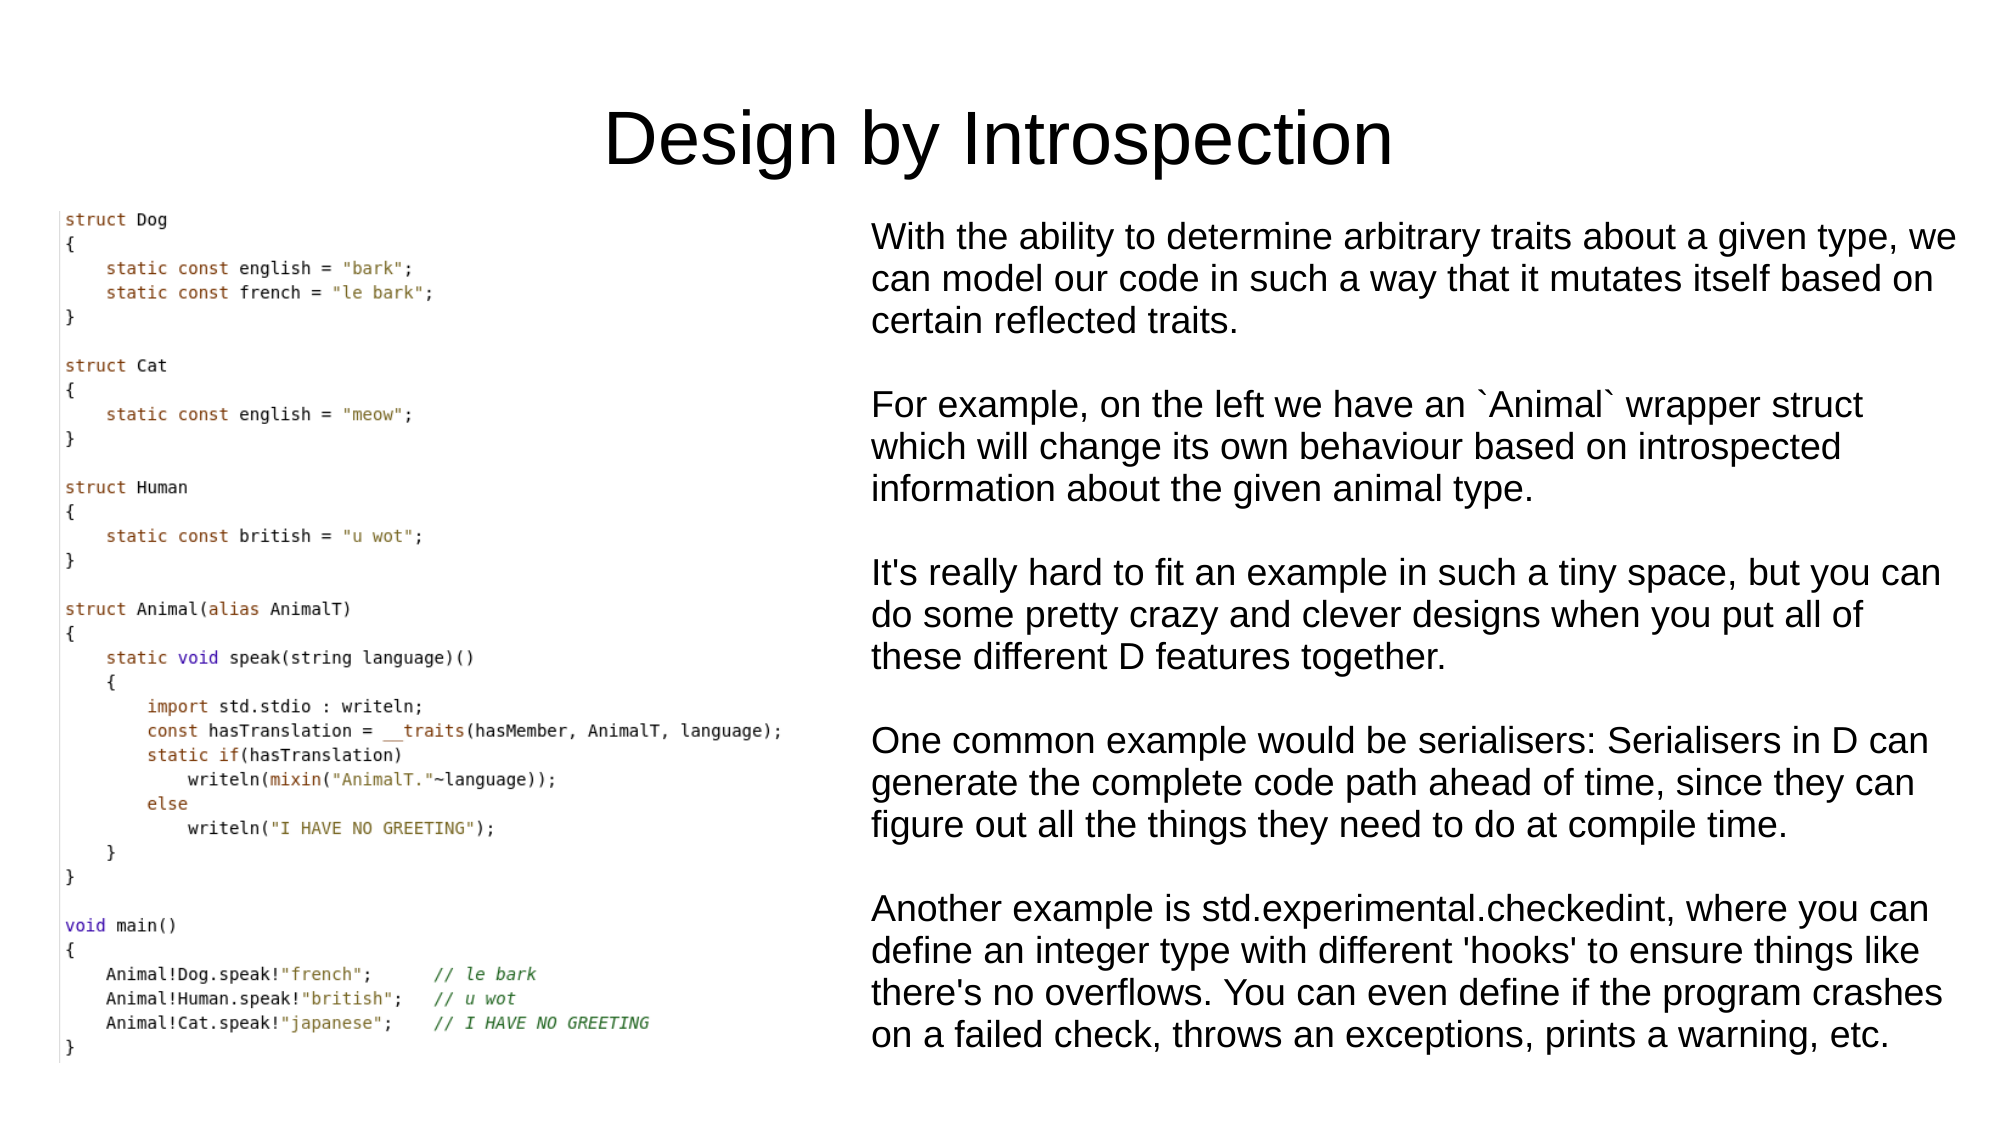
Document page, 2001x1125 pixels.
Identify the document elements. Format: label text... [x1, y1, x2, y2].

text_box With the ability to determine arbitrary traits about a given type, we can model our code in such a way that it mutates itself based on certain reflected traits. For example, on the left we have an `Animal` wrapper struct which will change its own behaviour based on introspected information about the given animal type. It's really hard to fit an example in such a tiny space, but you can do some pretty crazy and clever designs when you put all of these different D features together. One common example would be serialisers: Serialisers in D can generate the complete code path ahead of time, since they can figure out all the things they need to do at compile time. Another example is std.experimental.checkedint, where you can define an integer type with different 'hooks' to ensure things like there's no overflows. You can even define if the program crashes on a failed check, throws an exceptions, prints a warning, etc. [856, 208, 1979, 1063]
picture [59, 211, 785, 1063]
title Design by Introspection [99, 44, 1900, 233]
